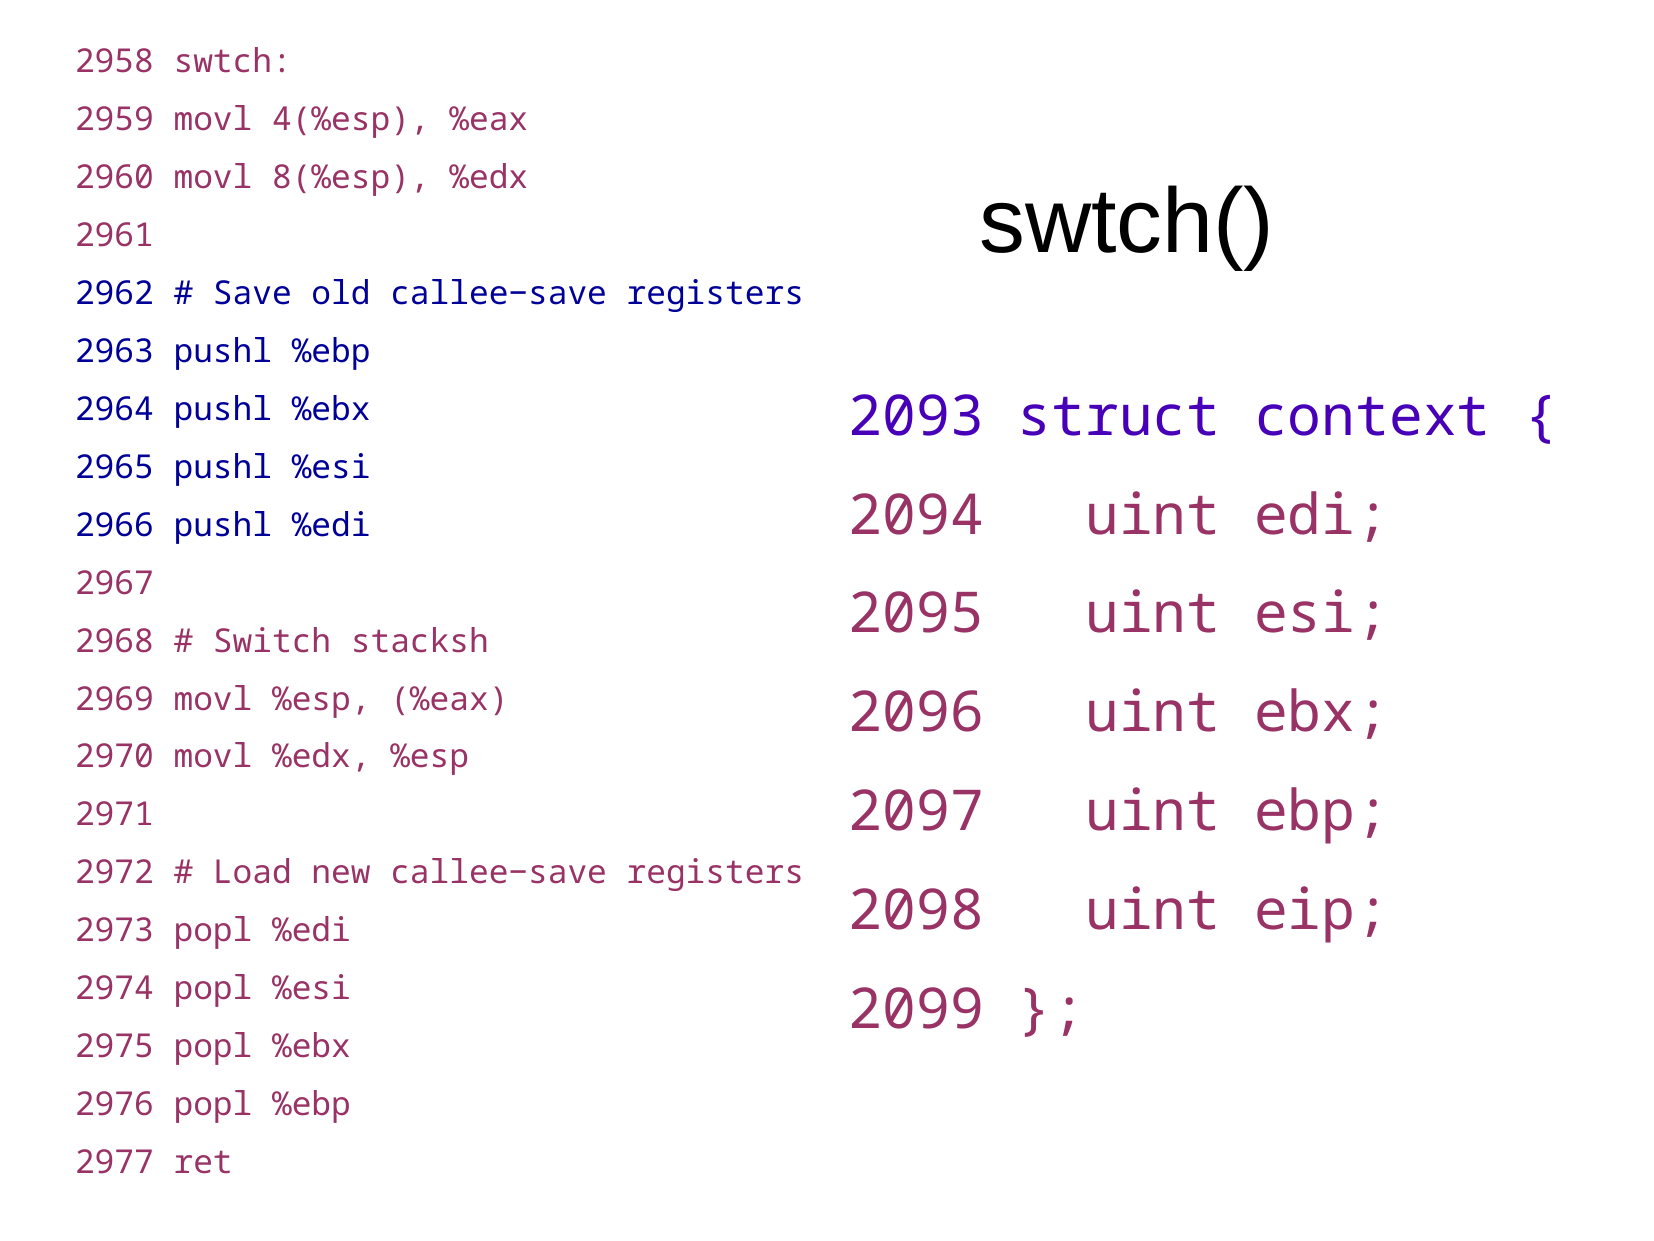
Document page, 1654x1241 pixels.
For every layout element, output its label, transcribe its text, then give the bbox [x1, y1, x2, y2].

list 2093 struct context { 2094 uint edi; 2095 uint esi; 2096 uint ebx; 2097 uint ebp; 2098 uint eip; 2099 }; [848, 375, 1576, 1095]
title swtch() [679, 117, 1576, 325]
list 2958 swtch: 2959 movl 4(%esp), %eax 2960 movl 8(%esp), %edx 2961 2962 # Save old callee−save registers 2963 pushl %ebp 2964 pushl %ebx 2965 pushl %esi 2966 pushl %edi 2967 2968 # Switch stacksh 2969 movl %esp, (%eax) 2970 movl %edx, %esp 2971 2972 # Load new callee−save registers 2973 popl %edi 2974 popl %esi 2975 popl %ebx 2976 popl %ebp 2977 ret [75, 37, 1613, 1201]
